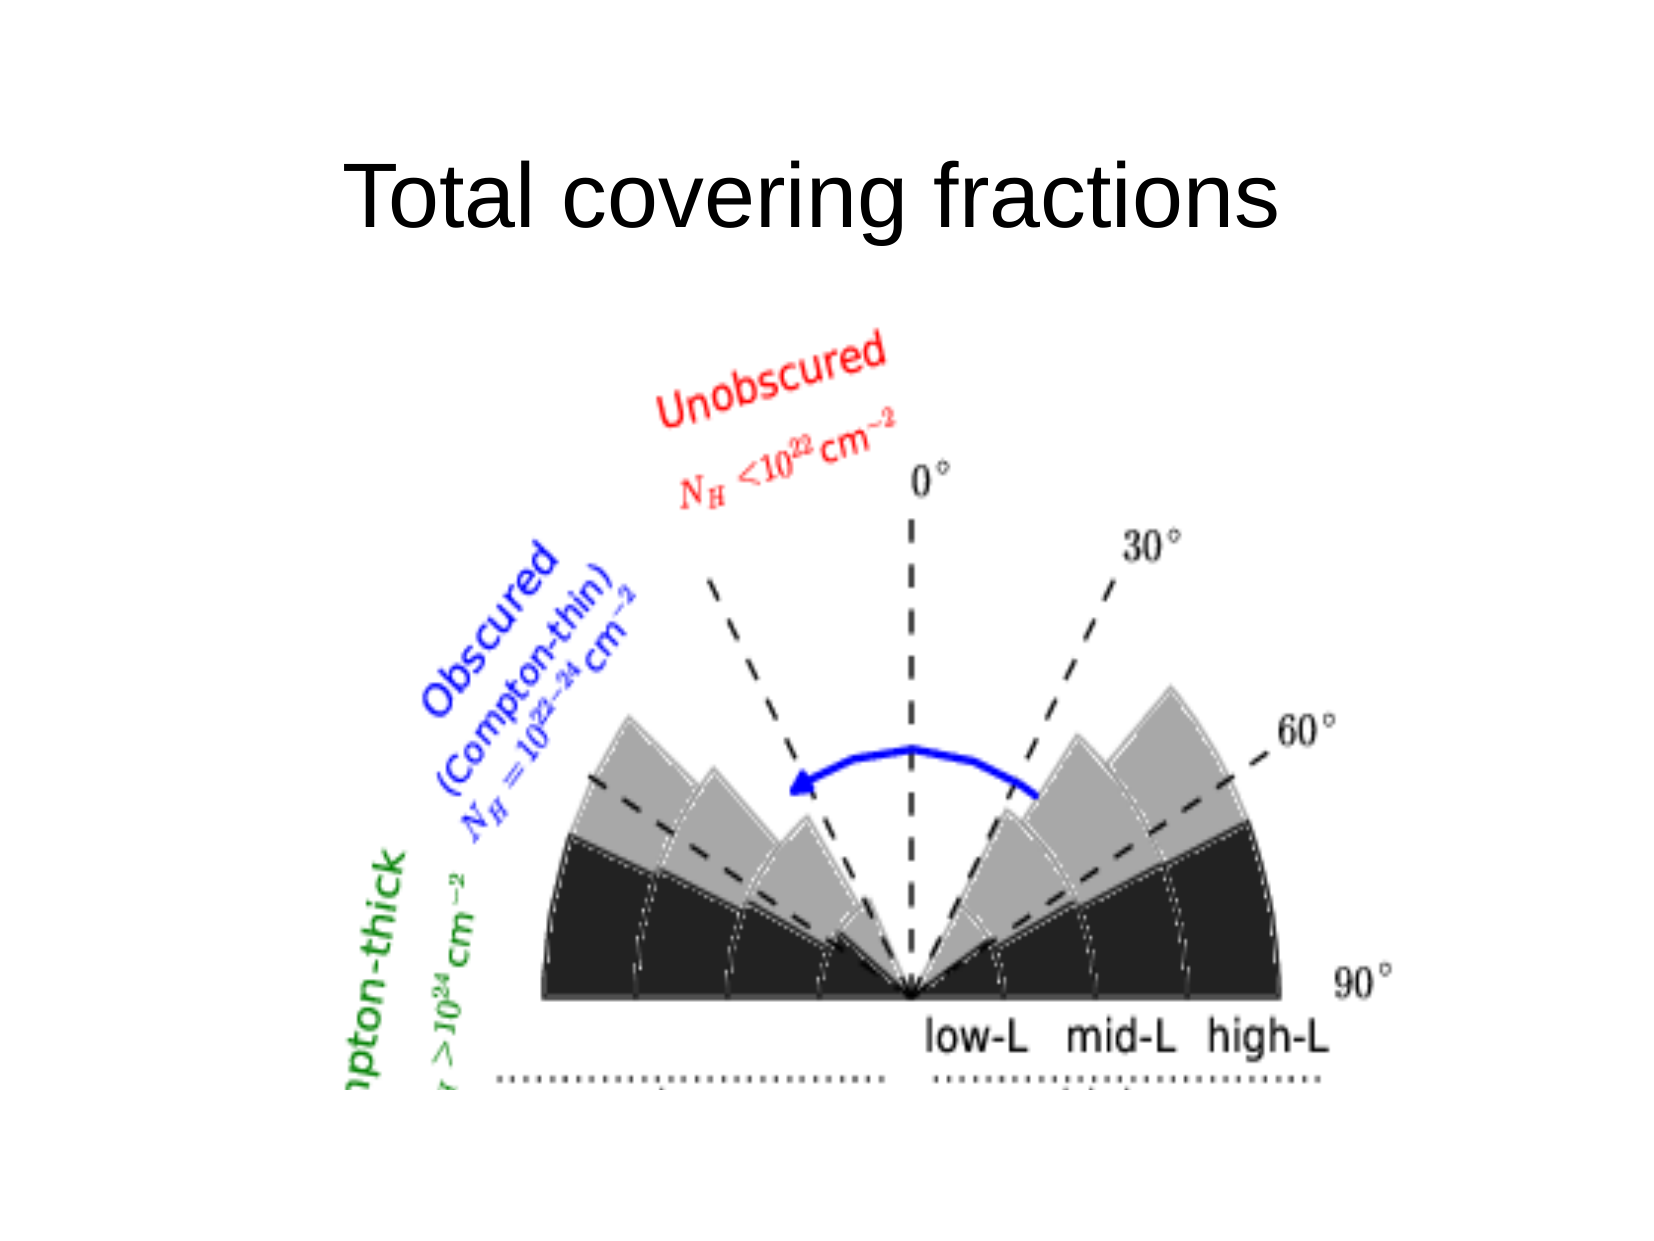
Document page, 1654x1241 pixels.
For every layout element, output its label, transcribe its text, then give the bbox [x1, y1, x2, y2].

title Total covering fractions [118, 112, 1506, 281]
picture [302, 302, 1428, 1090]
